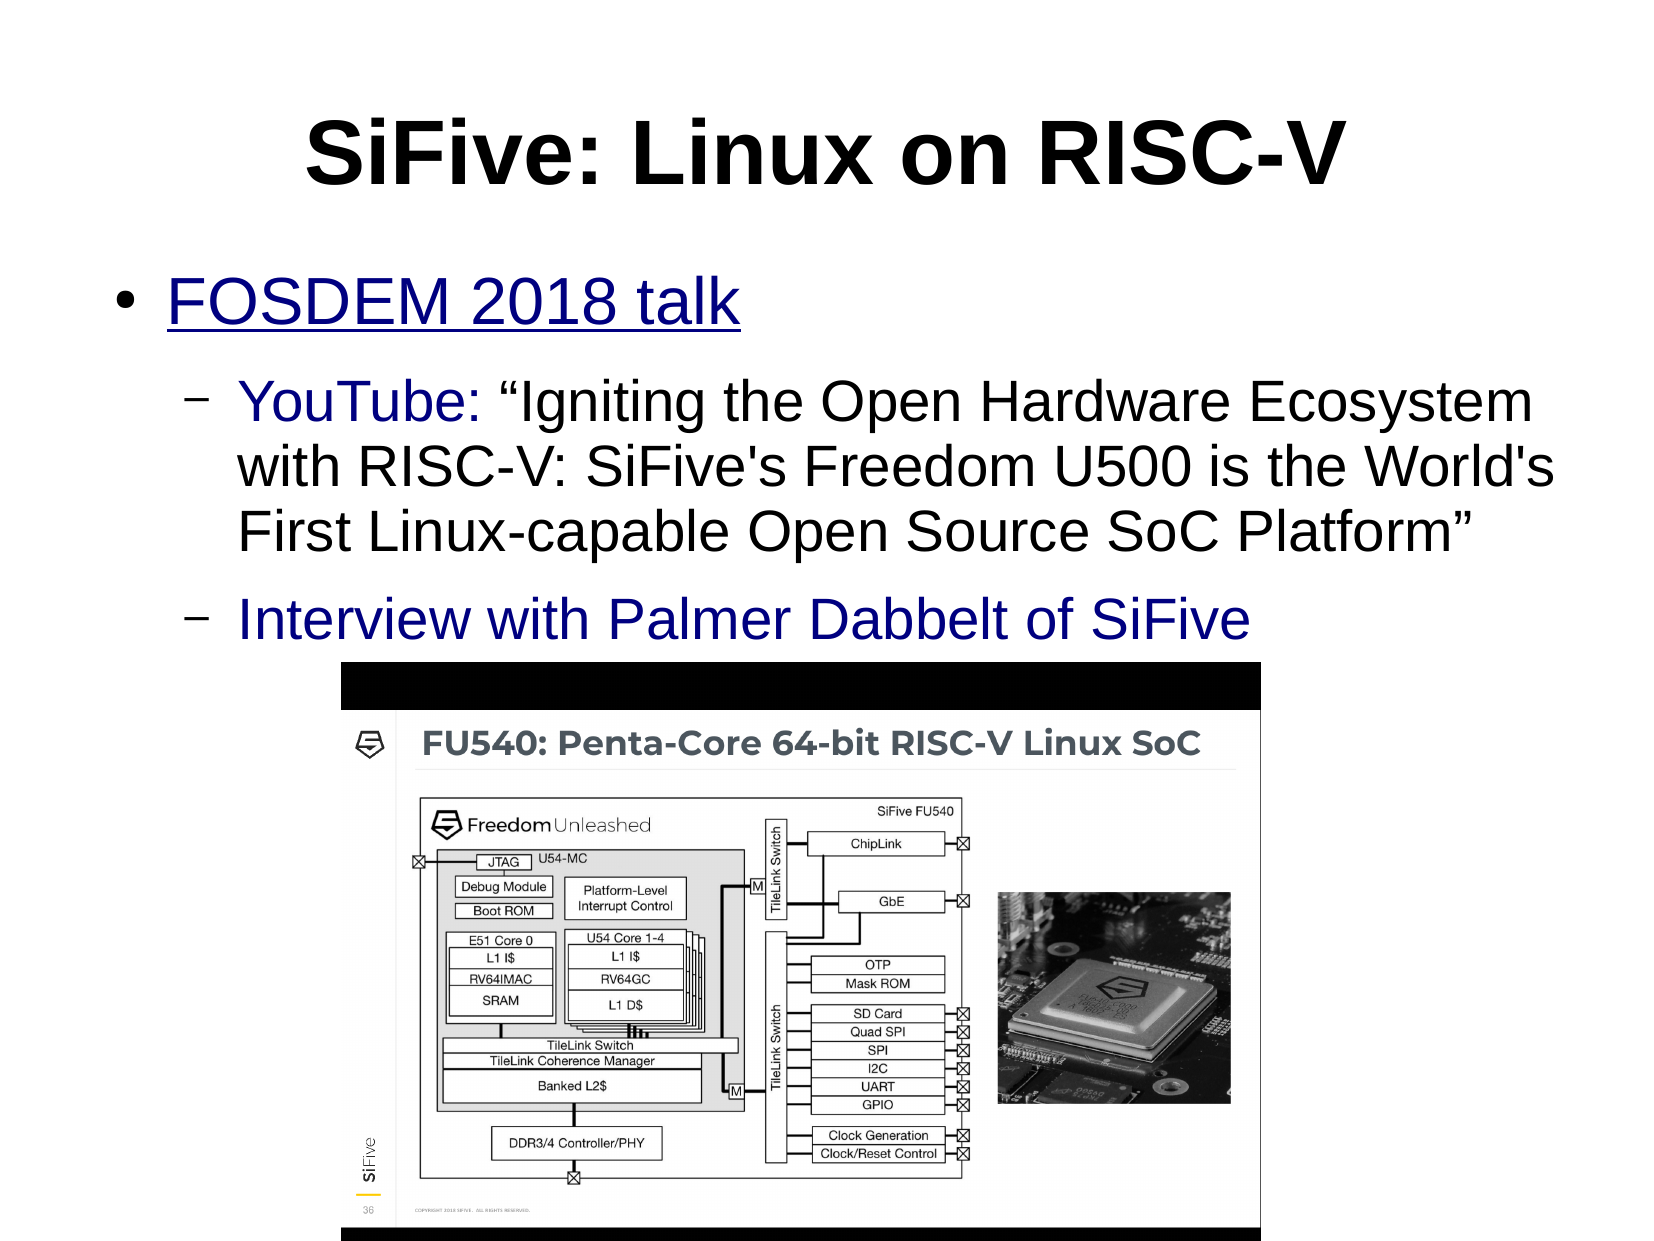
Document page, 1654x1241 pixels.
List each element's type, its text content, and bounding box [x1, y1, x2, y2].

title SiFive: Linux on RISC-V [82, 49, 1571, 257]
picture [341, 662, 1261, 1241]
list FOSDEM 2018 talk YouTube: “Igniting the Open Hardware Ecosystem with RISC-V: SiFive's Freedom U500 is the World's First Linux-capable Open Source SoC Platform” Interview with Palmer Dabbelt of SiFive [89, 257, 1565, 865]
